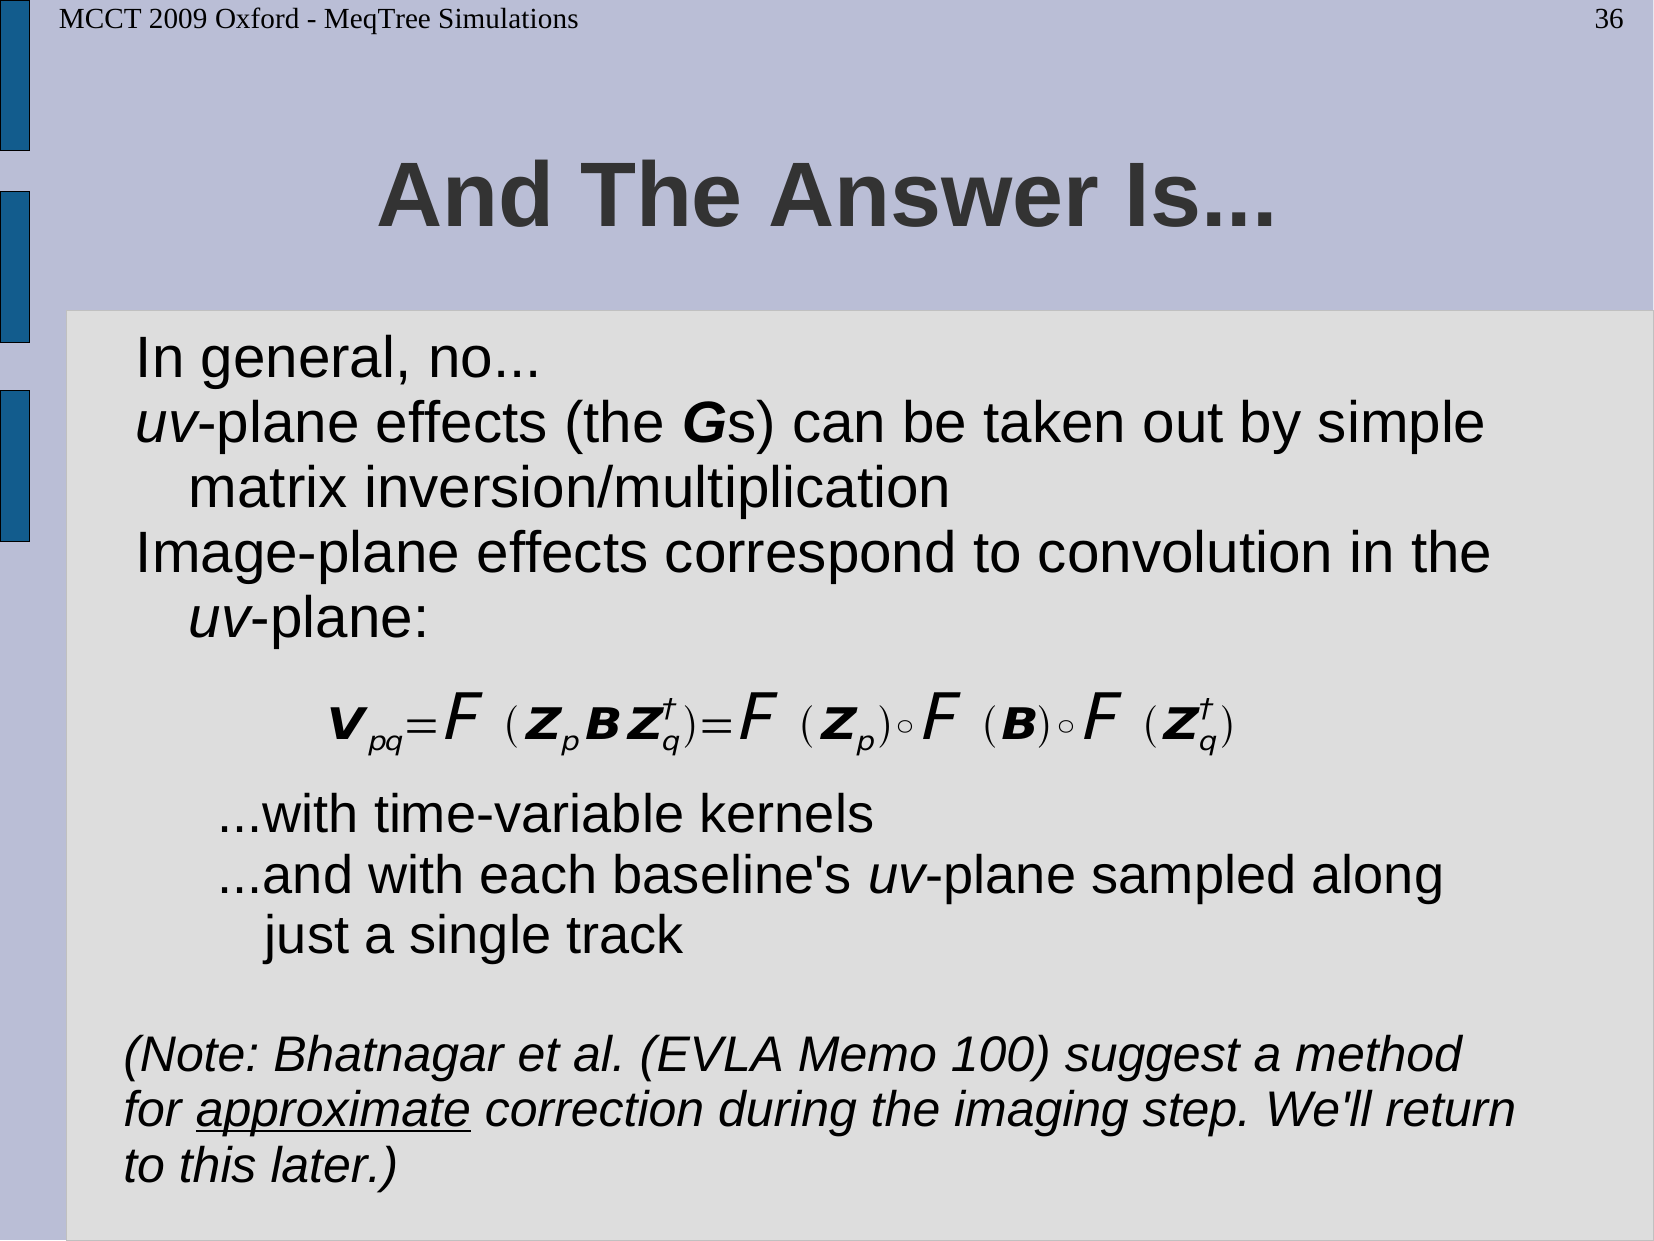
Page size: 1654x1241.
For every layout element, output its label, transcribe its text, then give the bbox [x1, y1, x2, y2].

title And The Answer Is... [121, 91, 1534, 299]
list ...with time-variable kernels ...and with each baseline's uv-plane sampled along just a single track (Note: Bhatnagar et al. (EVLA Memo 100) suggest a method for approximate correction during the imaging step. We'll return to this later.) [123, 783, 1536, 1211]
chart [321, 679, 1241, 758]
list In general, no... uv-plane effects (the Gs) can be taken out by simple matrix inversion/multiplication Image-plane effects correspond to convolution in the uv-plane: [118, 324, 1531, 664]
